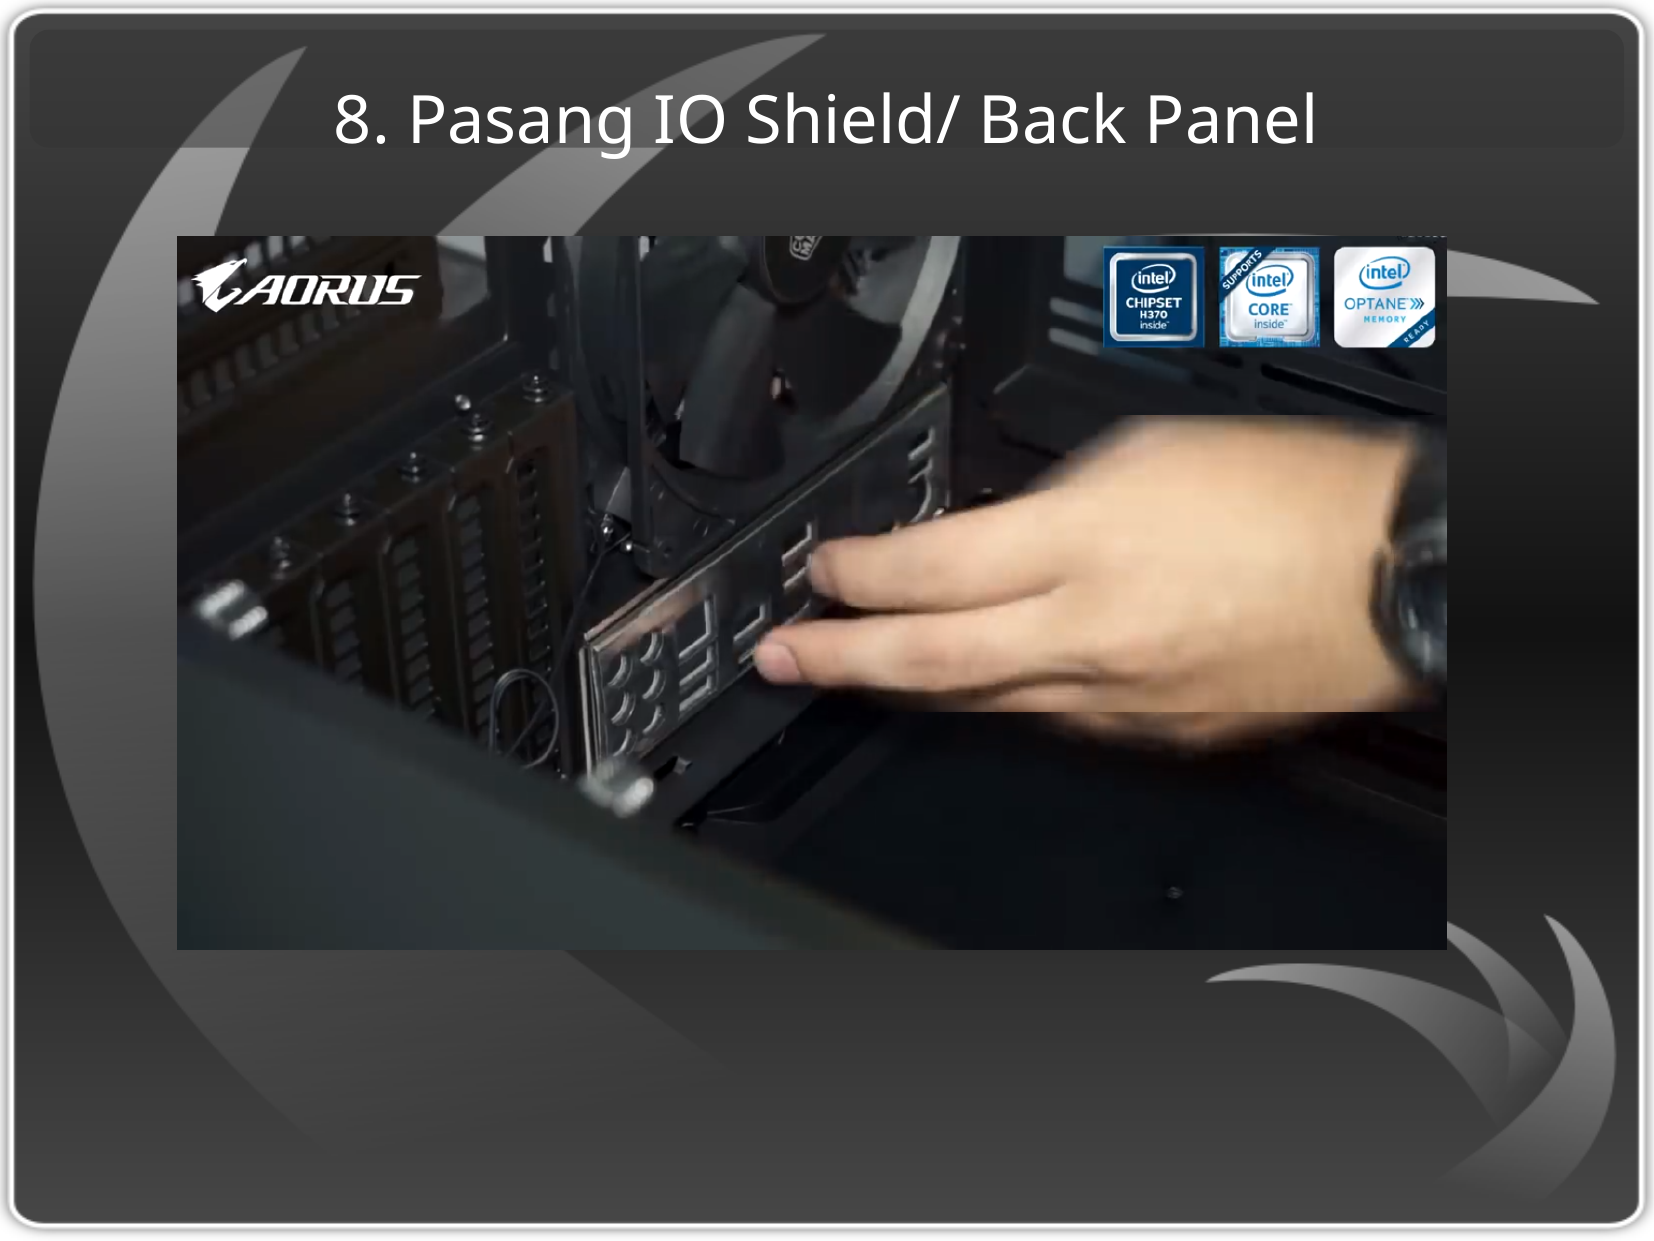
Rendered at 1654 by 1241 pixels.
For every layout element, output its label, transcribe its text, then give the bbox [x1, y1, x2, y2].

text_box 8. Pasang IO Shield/ Back Panel [29, 29, 1625, 207]
picture [0, 0, 1654, 1241]
